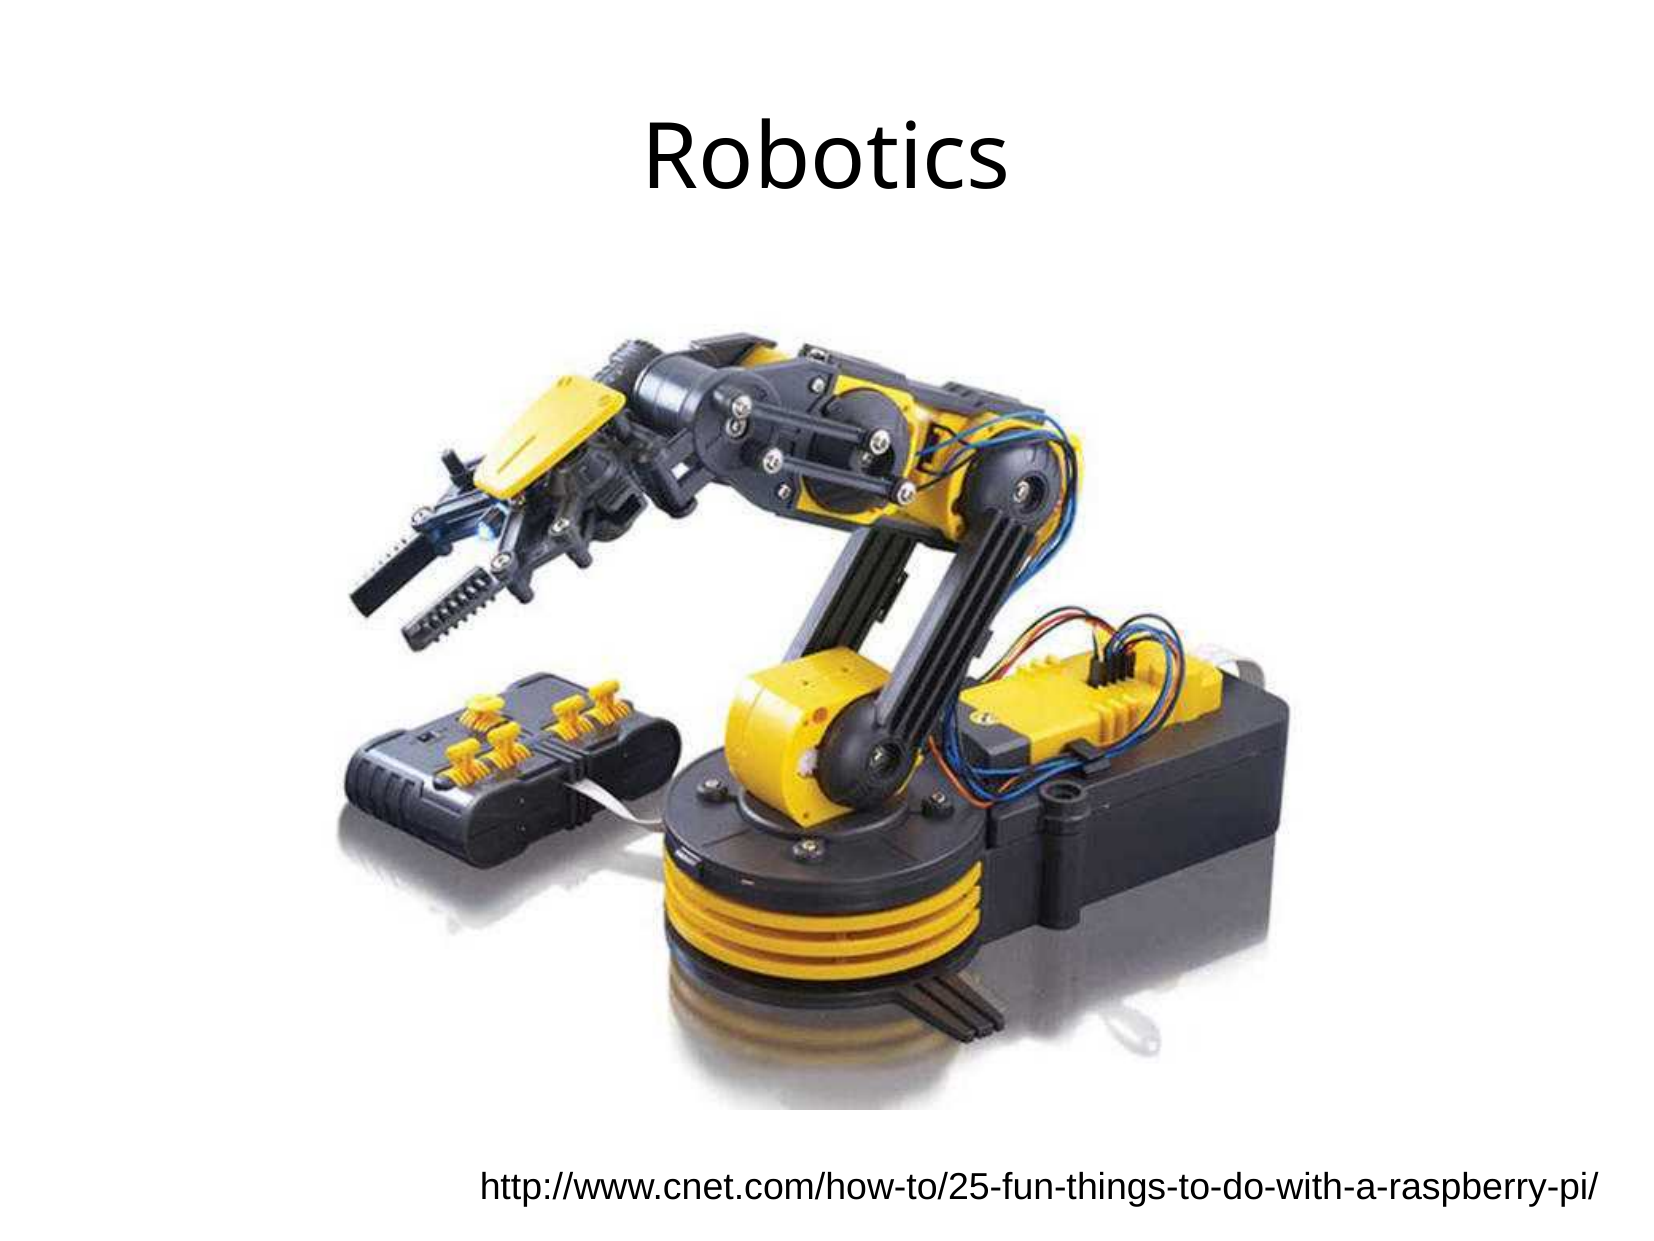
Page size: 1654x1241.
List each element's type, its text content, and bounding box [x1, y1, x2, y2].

text_box http://www.cnet.com/how-to/25-fun-things-to-do-with-a-raspberry-pi/ [465, 1158, 1621, 1216]
picture [195, 299, 1420, 1110]
title Robotics [82, 49, 1571, 257]
